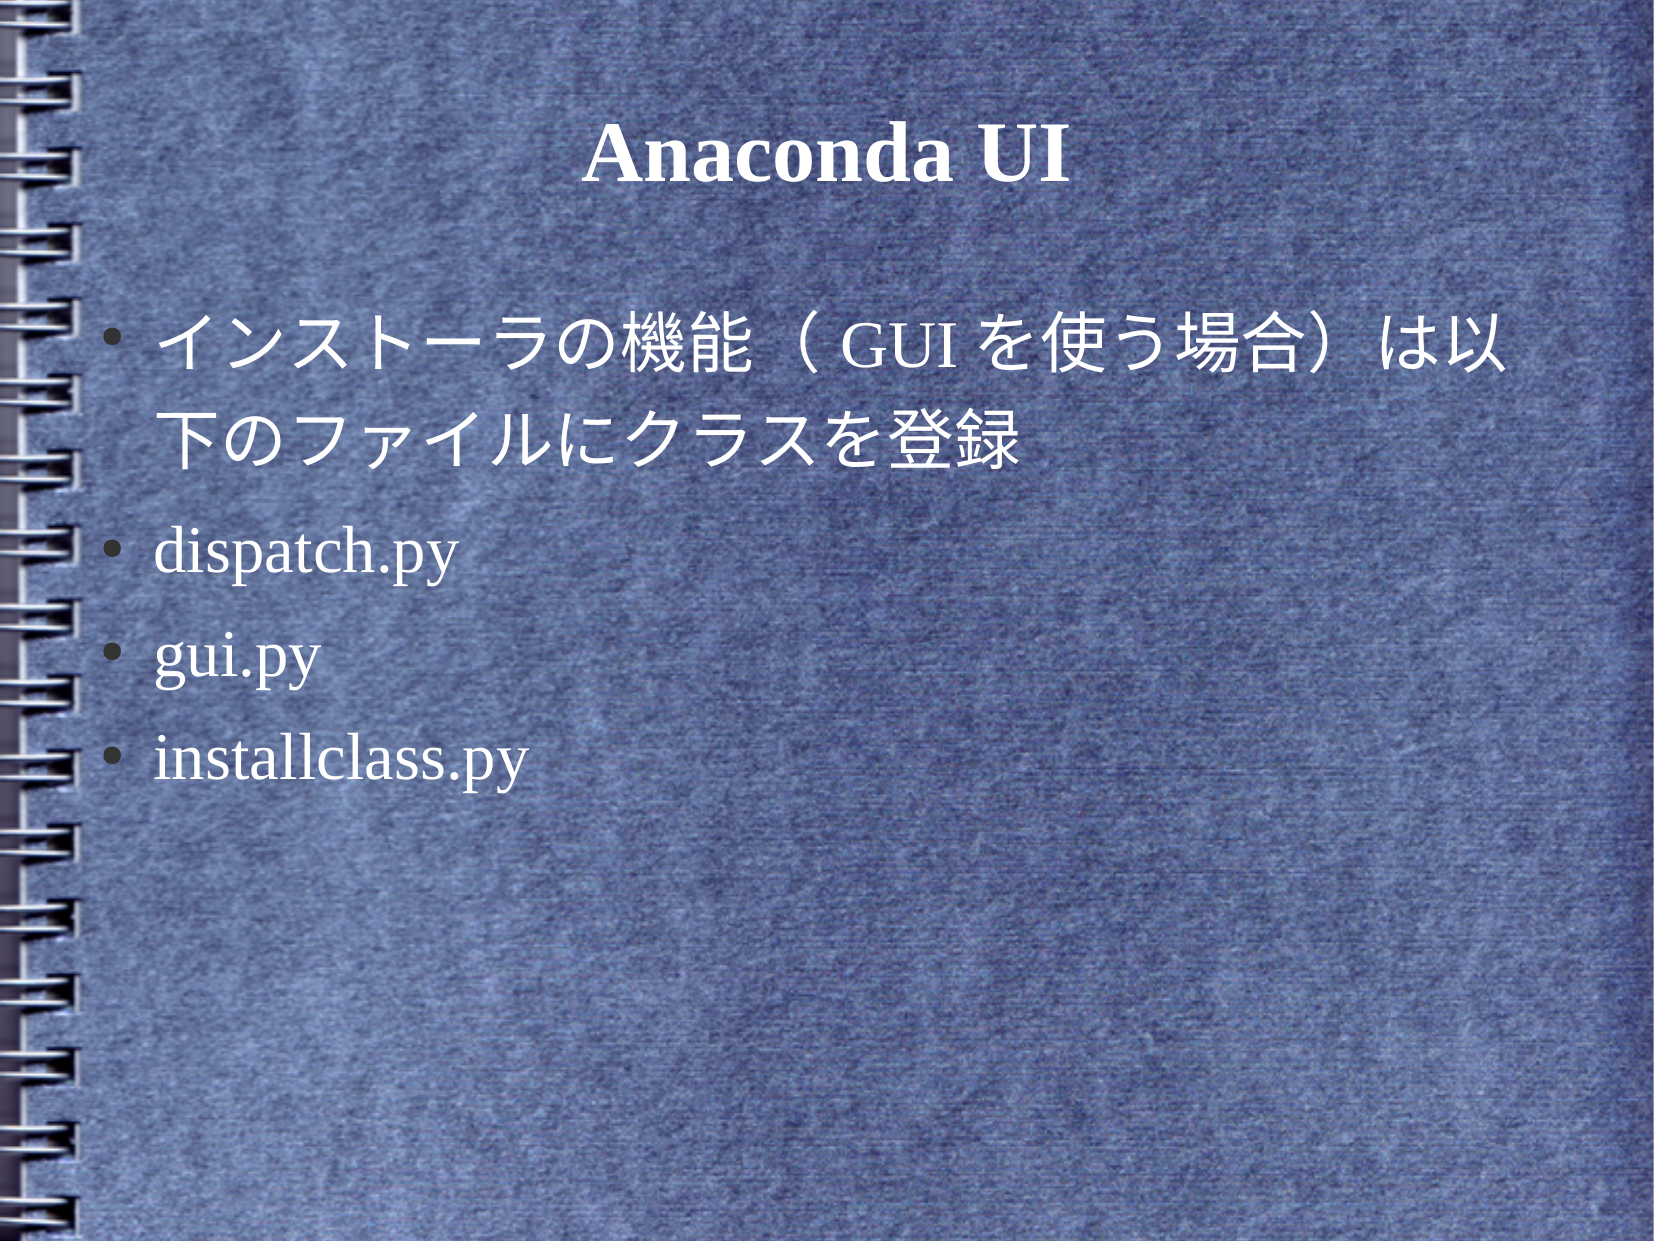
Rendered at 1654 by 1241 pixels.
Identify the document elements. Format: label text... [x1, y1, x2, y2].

list インストーラの機能（GUIを使う場合）は以下のファイルにクラスを登録 dispatch.py gui.py installclass.py [82, 290, 1571, 1109]
picture [0, 0, 1654, 1241]
title Anaconda UI [82, 49, 1571, 257]
